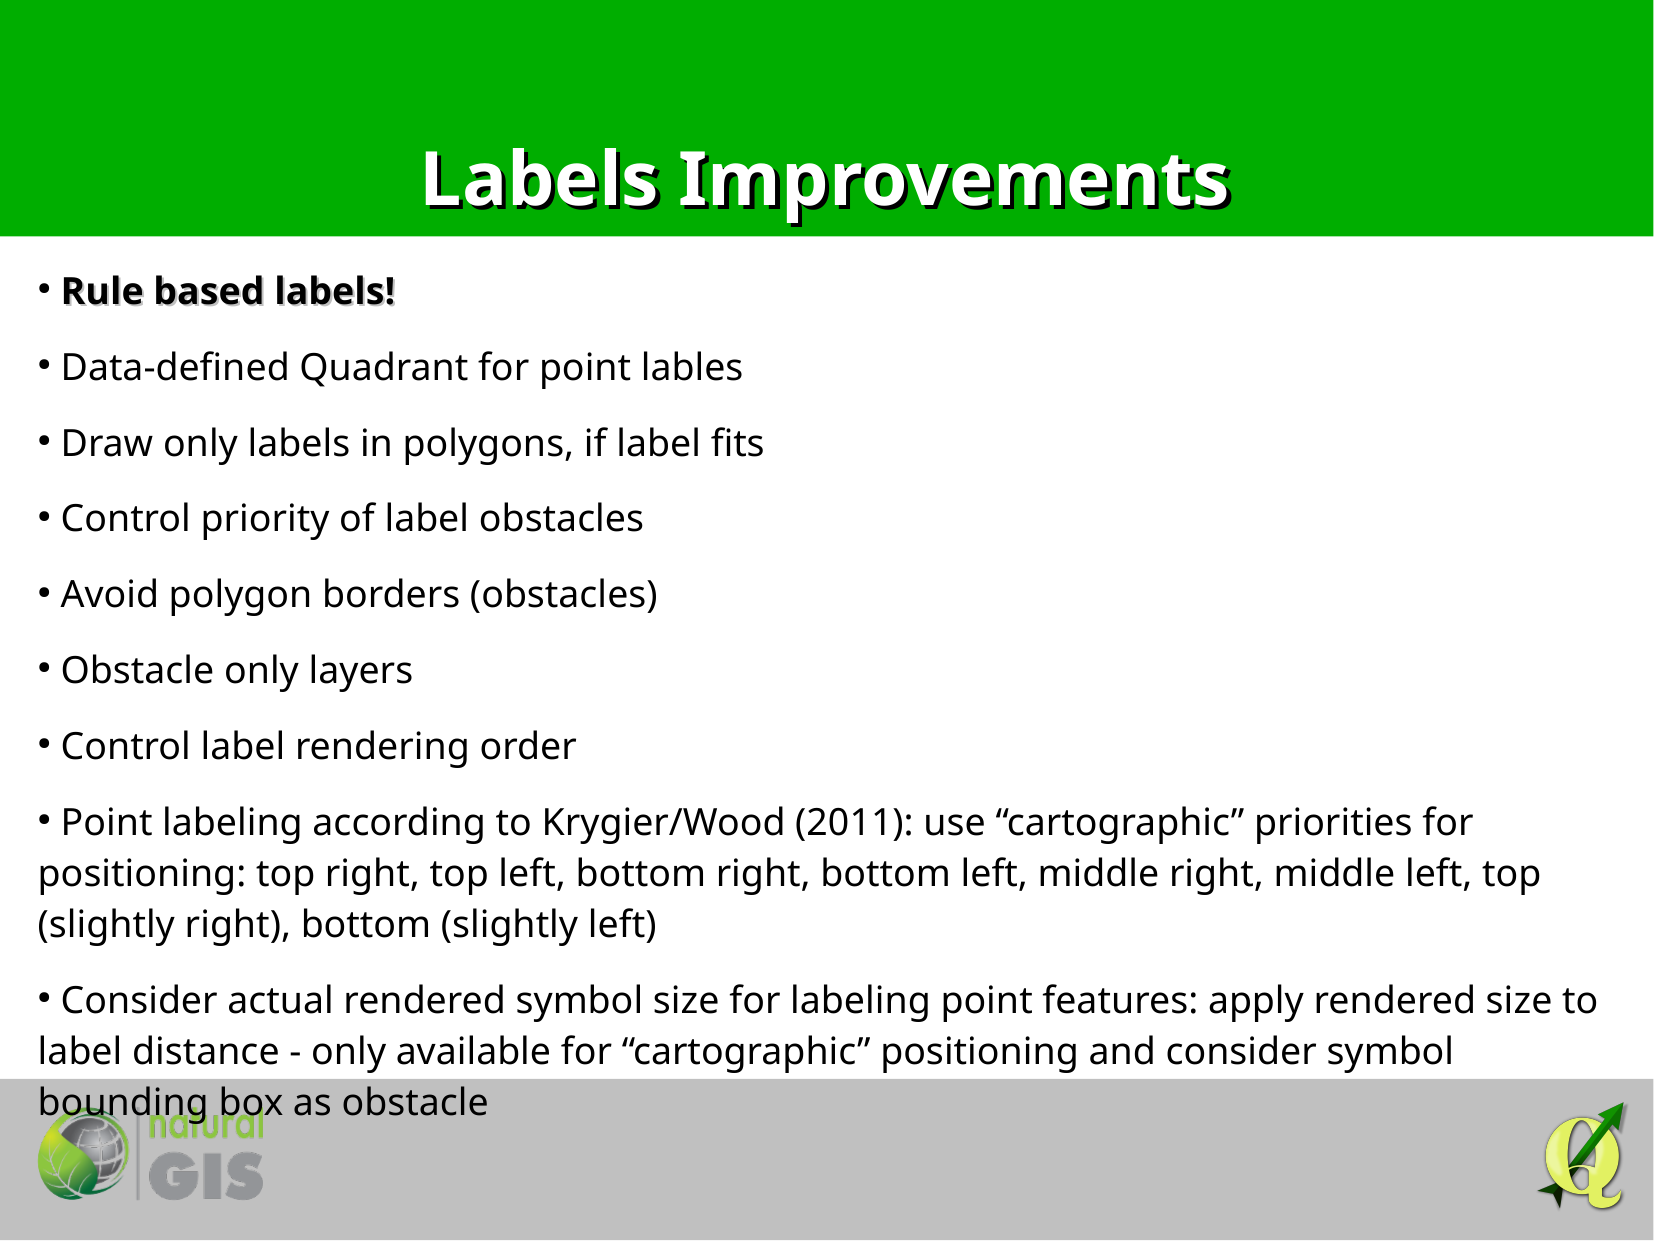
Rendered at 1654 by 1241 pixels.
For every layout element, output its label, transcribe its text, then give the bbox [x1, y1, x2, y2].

picture [1524, 1093, 1641, 1222]
picture [65, 1100, 77, 1113]
picture [33, 1100, 271, 1208]
text_box [0, 1078, 1654, 1241]
picture [190, 1100, 202, 1113]
picture [246, 1100, 258, 1113]
text_box [0, 0, 1654, 237]
picture [134, 1100, 146, 1113]
picture [89, 1100, 100, 1113]
picture [224, 1100, 236, 1113]
text_box Rule based labels! Data-defined Quadrant for point lables Draw only labels in polygons, if label fits Control priority of label obstacles Avoid polygon borders (obstacles) Obstacle only layers Control label rendering order Point labeling according to Krygier/Wood (2011): use “cartographic” priorities for positioning: top right, top left, bottom right, bottom left, middle right, middle left, top (slightly right), bottom (slightly left) Consider actual rendered symbol size for labeling point features: apply rendered size to label distance - only available for “cartographic” positioning and consider symbol bounding box as obstacle [22, 257, 1631, 1079]
picture [43, 1100, 55, 1113]
text_box Labels Improvements [15, 66, 1636, 300]
